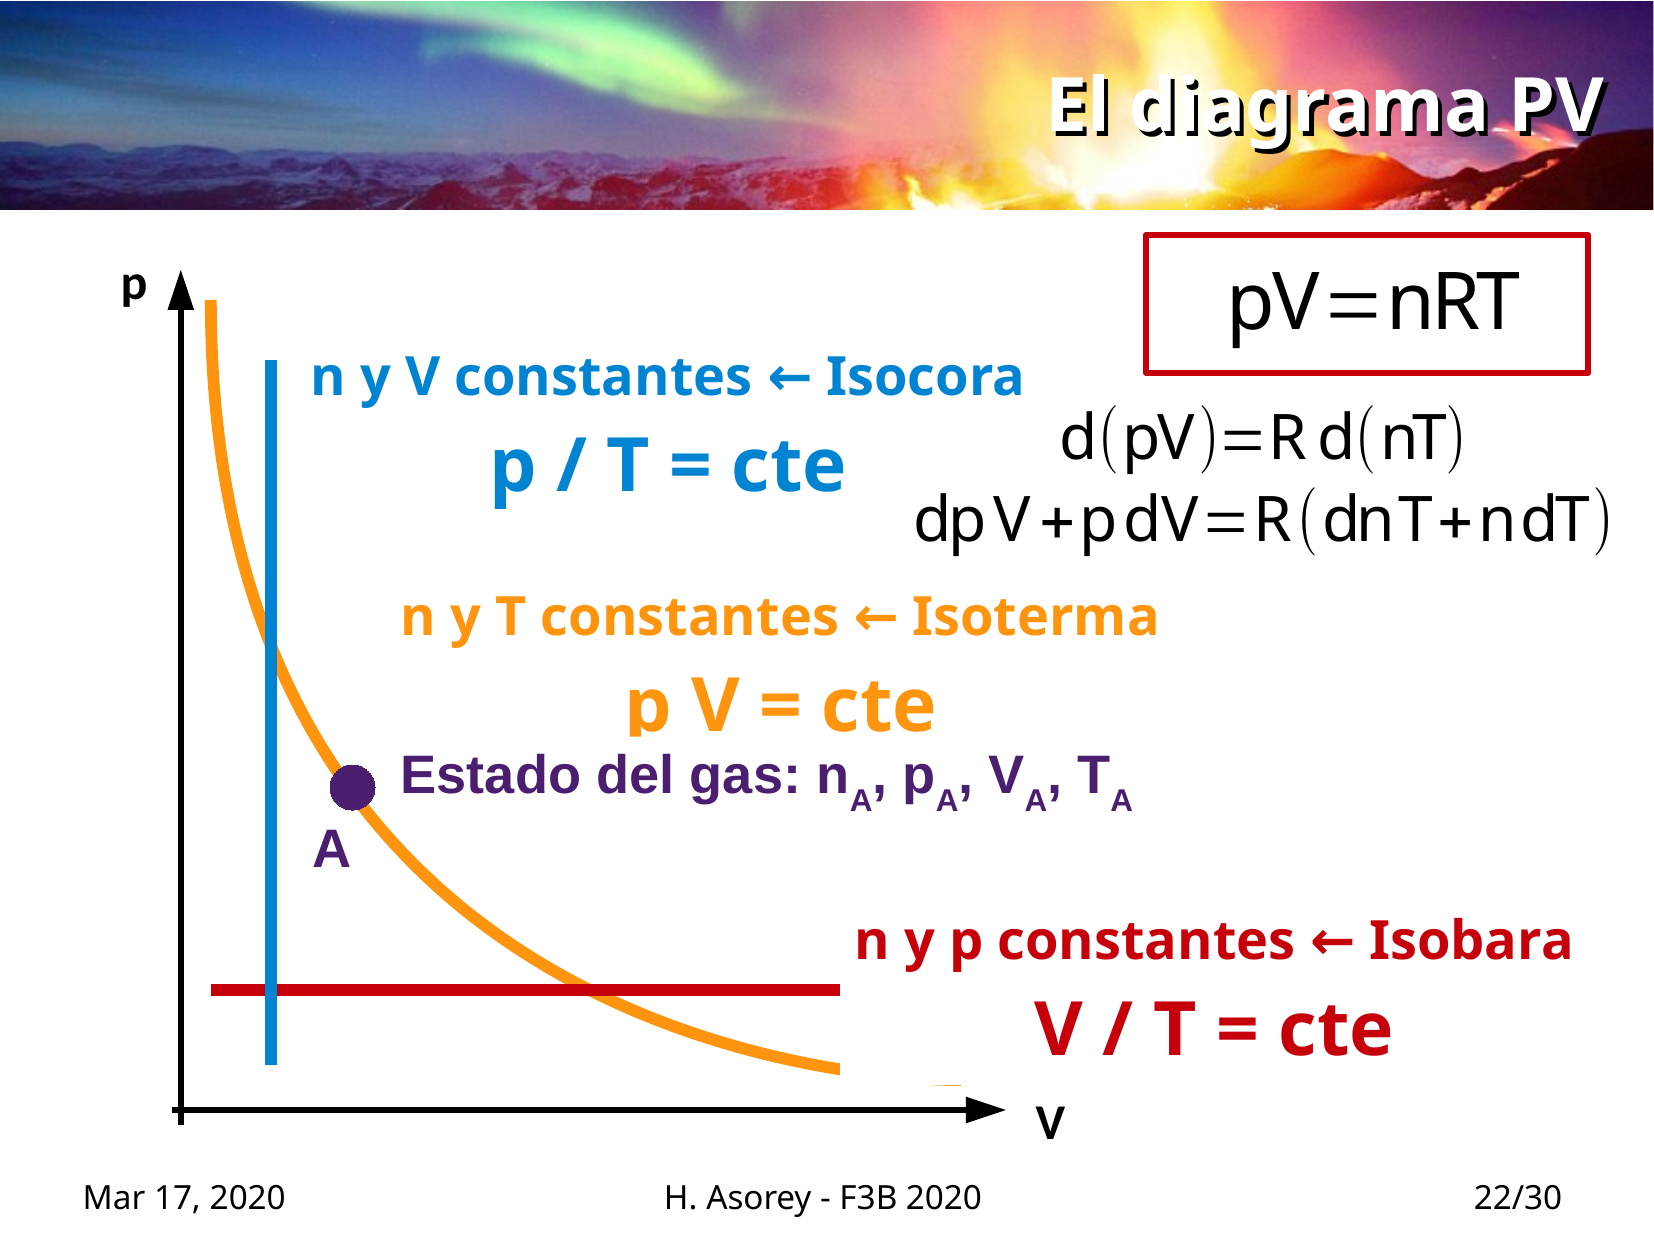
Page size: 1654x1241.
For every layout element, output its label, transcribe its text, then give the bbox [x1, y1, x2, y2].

chart [906, 399, 1620, 560]
text_box [330, 765, 376, 811]
text_box Estado del gas: nA, pA, VA, TA [385, 736, 1151, 826]
text_box n y p constantes ← Isobara V / T = cte [840, 893, 1578, 1066]
text_box A [289, 811, 376, 901]
text_box V [1020, 1095, 1081, 1171]
chart [1220, 252, 1527, 350]
picture [0, 1, 1654, 210]
title El diagrama PV [45, 15, 1606, 191]
text_box n y T constantes ← Isoterma p V = cte [386, 570, 1156, 742]
text_box n y V constantes ← Isocora p / T = cte [296, 330, 1036, 502]
text_box p [105, 255, 163, 331]
